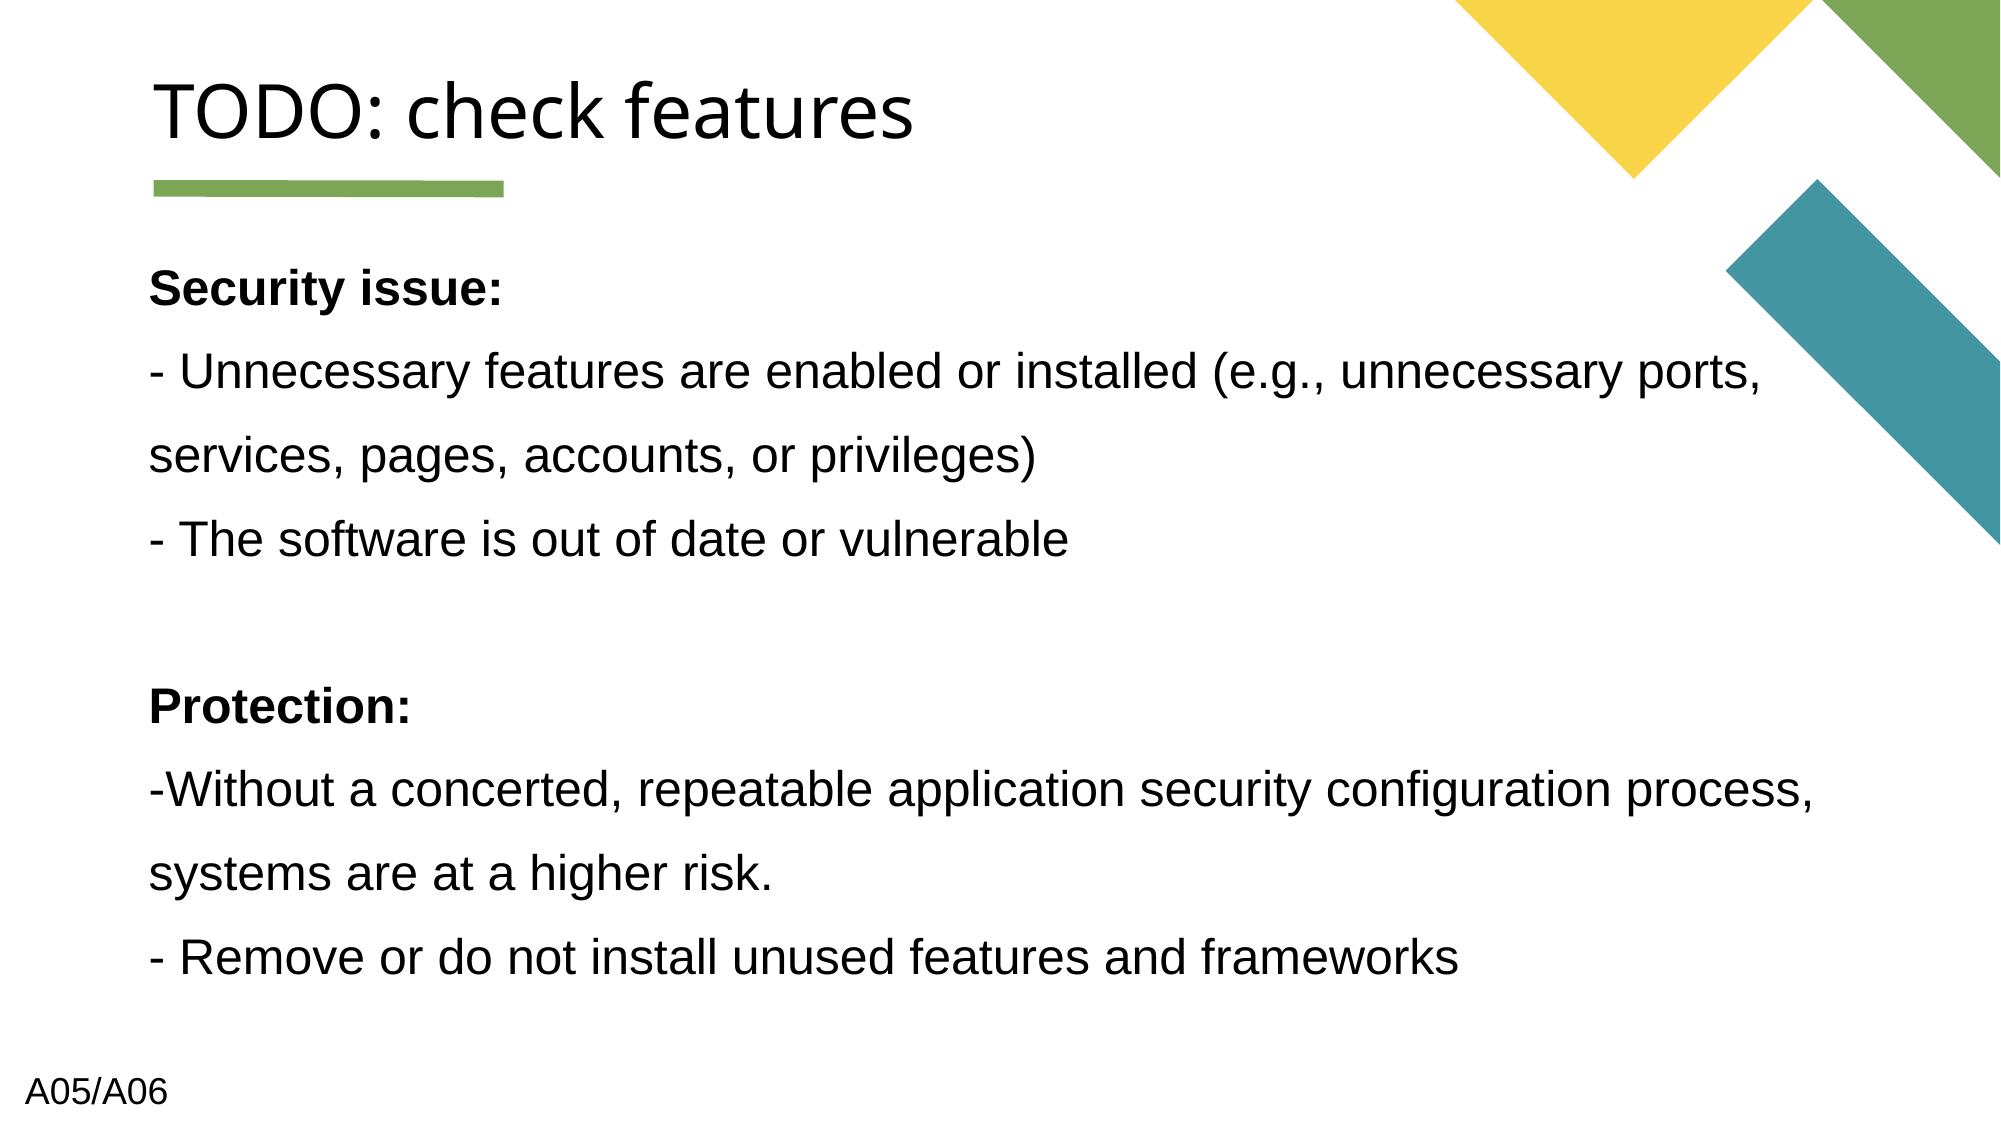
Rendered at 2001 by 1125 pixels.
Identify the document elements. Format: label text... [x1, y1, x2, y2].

title TODO: check features [153, 21, 1406, 197]
text_box A05/A06 [10, 1062, 184, 1120]
text_box Security issue: - Unnecessary features are enabled or installed (e.g., unnecessary ports, services, pages, accounts, or privileges) - The software is out of date or vulnerable Protection: -Without a concerted, repeatable application security configuration process, systems are at a higher risk. - Remove or do not install unused features and frameworks [133, 224, 1831, 993]
